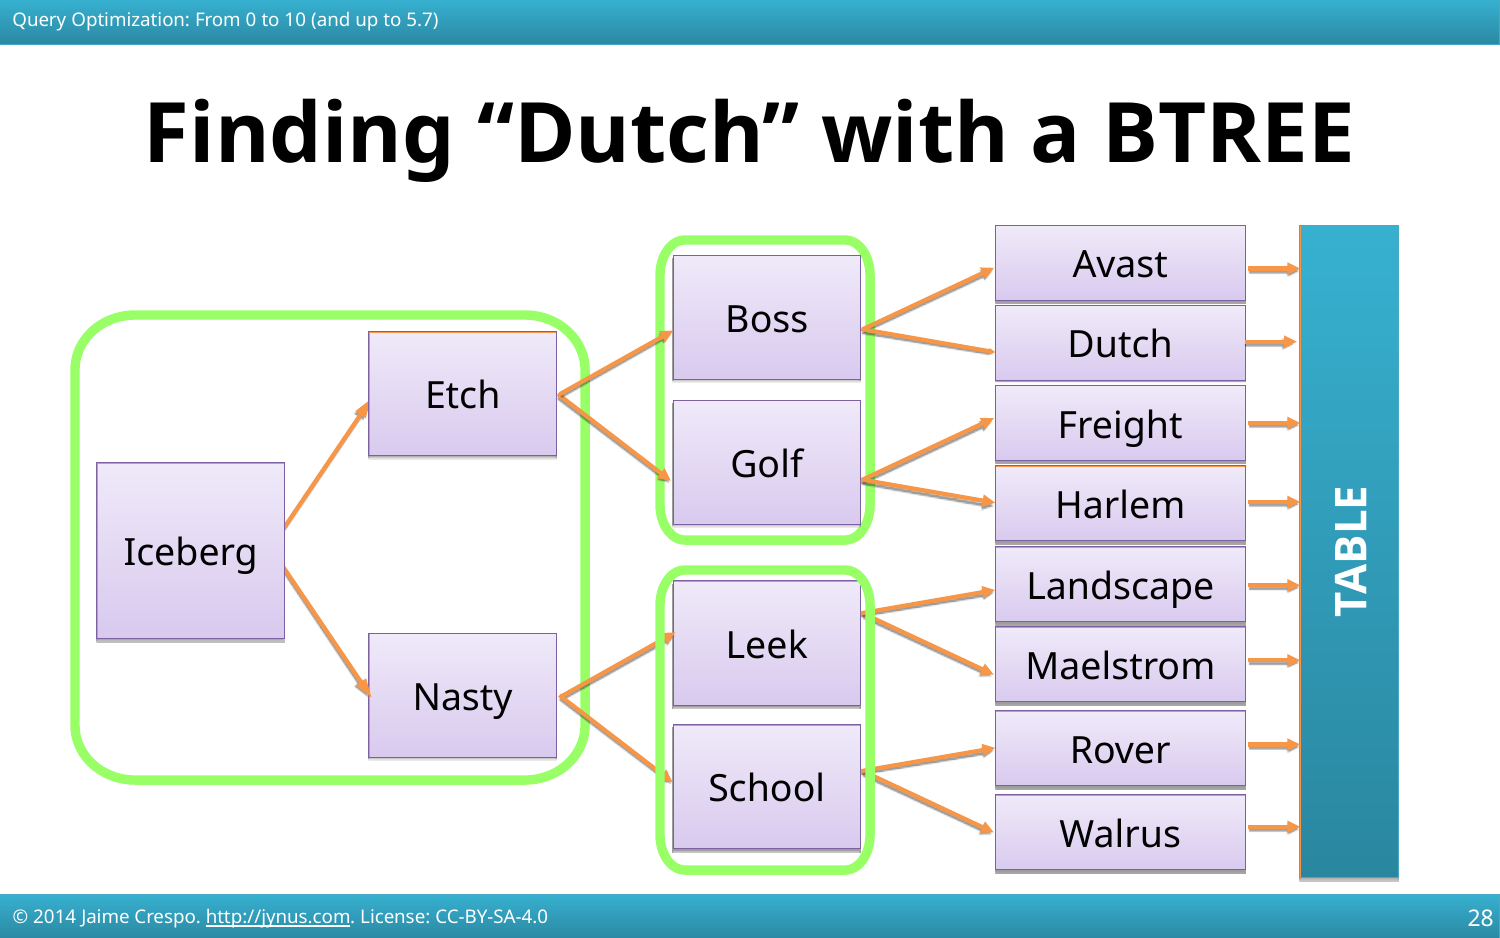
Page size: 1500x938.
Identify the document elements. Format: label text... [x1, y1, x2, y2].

text_box TABLE [1299, 225, 1399, 878]
text_box Boss [673, 255, 861, 380]
text_box Landscape [995, 546, 1246, 622]
text_box School [673, 724, 861, 849]
text_box Harlem [995, 465, 1246, 541]
text_box Nasty [368, 633, 557, 758]
text_box Golf [673, 400, 861, 525]
text_box Walrus [995, 794, 1246, 870]
text_box Leek [673, 580, 861, 706]
text_box Etch [368, 331, 557, 456]
text_box Freight [995, 385, 1246, 461]
text_box Avast [995, 225, 1246, 301]
text_box Iceberg [96, 462, 285, 639]
title Finding “Dutch” with a BTREE [75, 41, 1425, 219]
text_box Dutch [995, 305, 1246, 381]
text_box Rover [995, 710, 1246, 786]
text_box Maelstrom [995, 626, 1246, 702]
